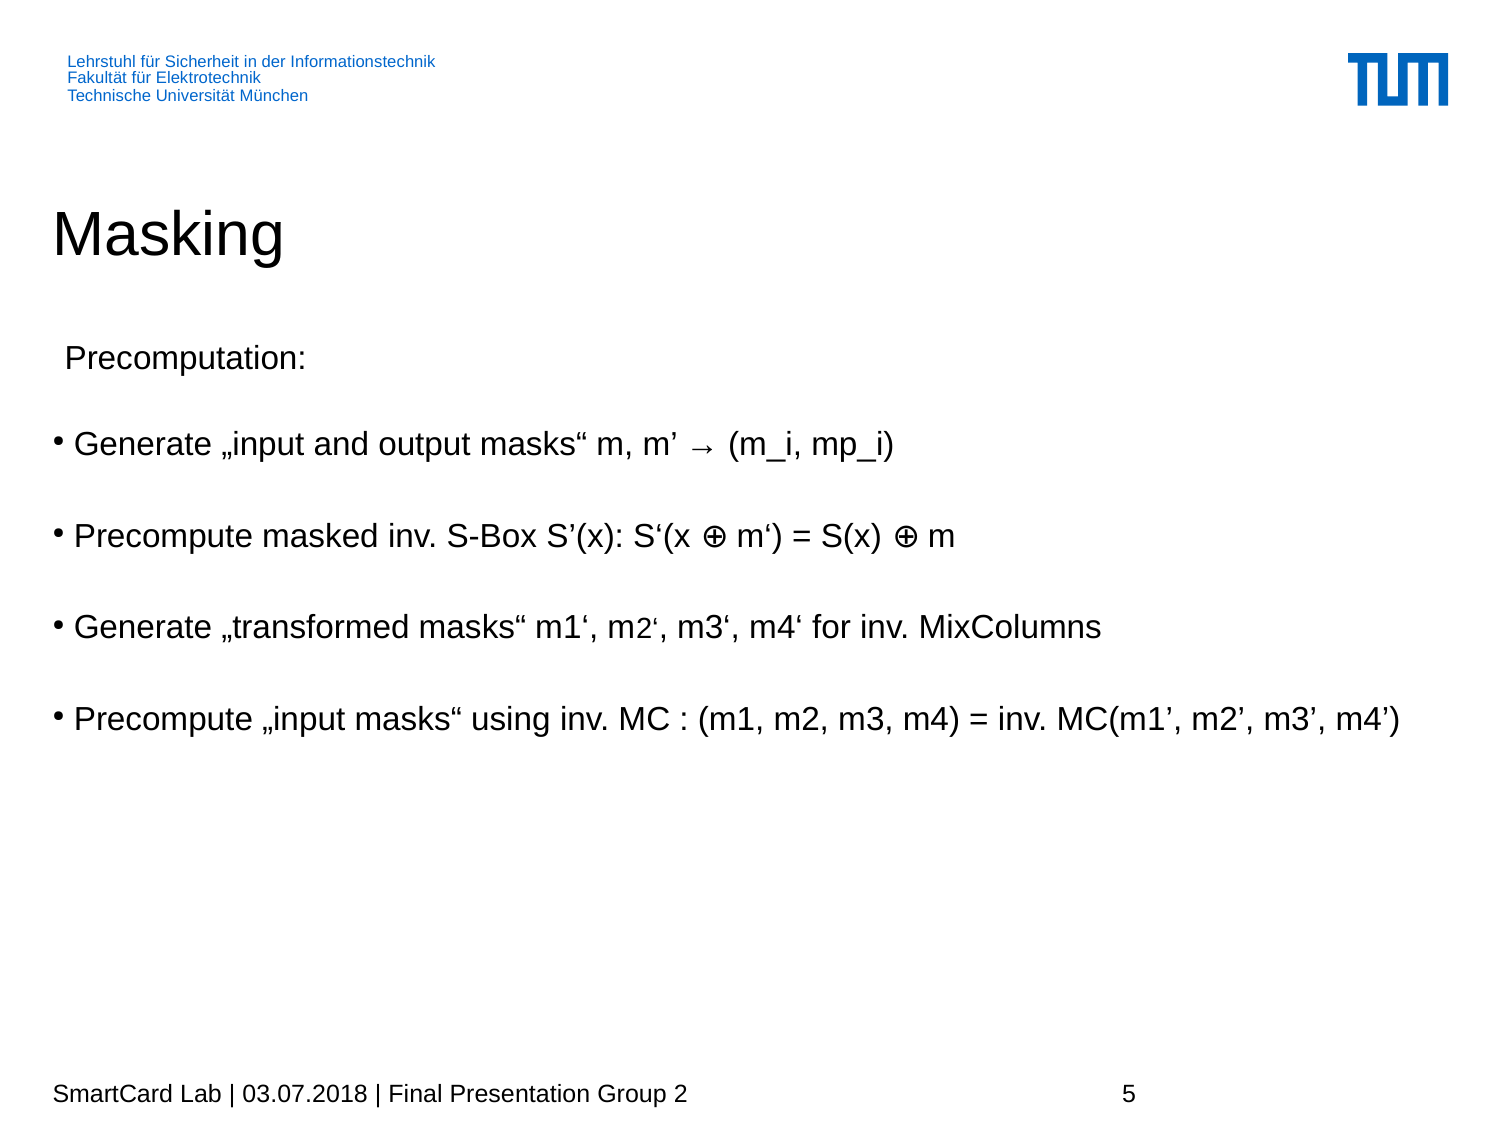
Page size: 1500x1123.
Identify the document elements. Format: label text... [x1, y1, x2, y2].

list Precomputation: Generate „input and output masks“ m, m’ → (m_i, mp_i) Precompute masked inv. S-Box S’(x): S‘(x ⊕ m‘) = S(x) ⊕ m Generate „transformed masks“ m1‘, m2‘, m3‘, m4‘ for inv. MixColumns Precompute „input masks“ using inv. MC : (m1, m2, m3, m4) = inv. MC(m1’, m2’, m3’, m4’) [52, 330, 1453, 931]
text_box <number> [1122, 1062, 1459, 1123]
title Masking [52, 192, 1453, 268]
text_box SmartCard Lab | 03.07.2018 | Final Presentation Group 2 [52, 1062, 1116, 1123]
